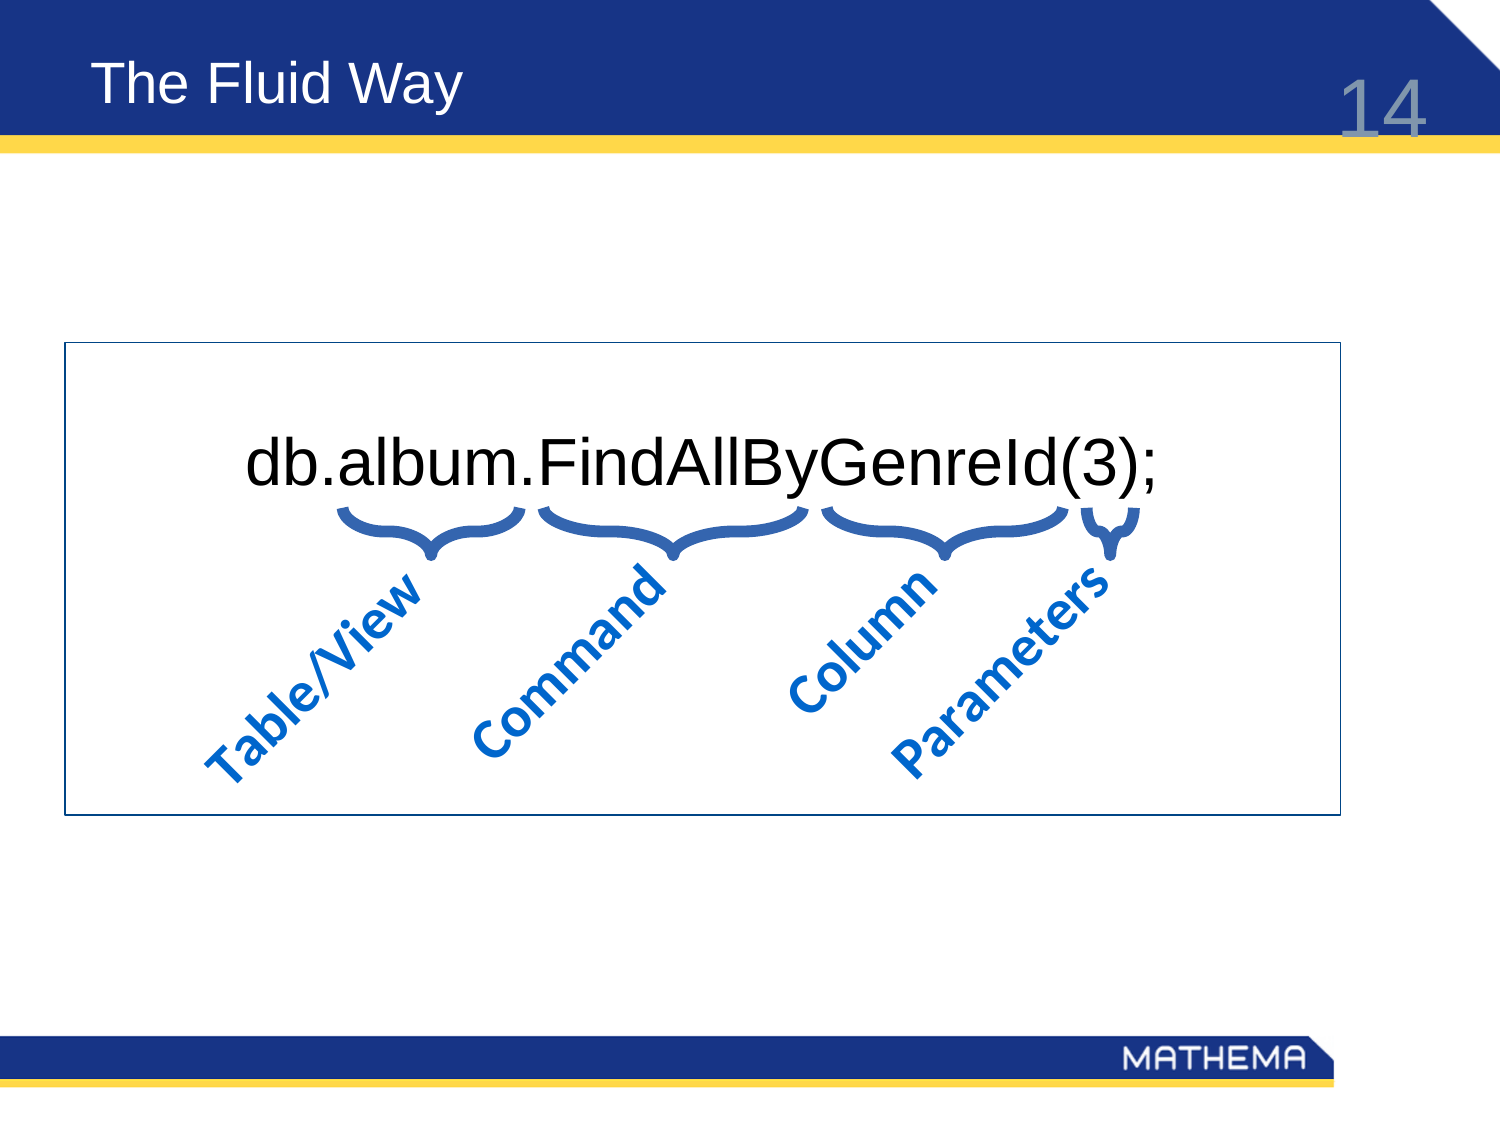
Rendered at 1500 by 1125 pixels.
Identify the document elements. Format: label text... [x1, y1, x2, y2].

text_box Table/View [173, 504, 485, 815]
title The Fluid Way [75, 0, 1426, 174]
text_box db.album.FindAllByGenreId(3); [64, 342, 1341, 815]
text_box Column [752, 433, 1063, 745]
text_box Command [437, 478, 748, 789]
picture [0, 0, 1500, 1125]
text_box Parameters [858, 496, 1170, 807]
